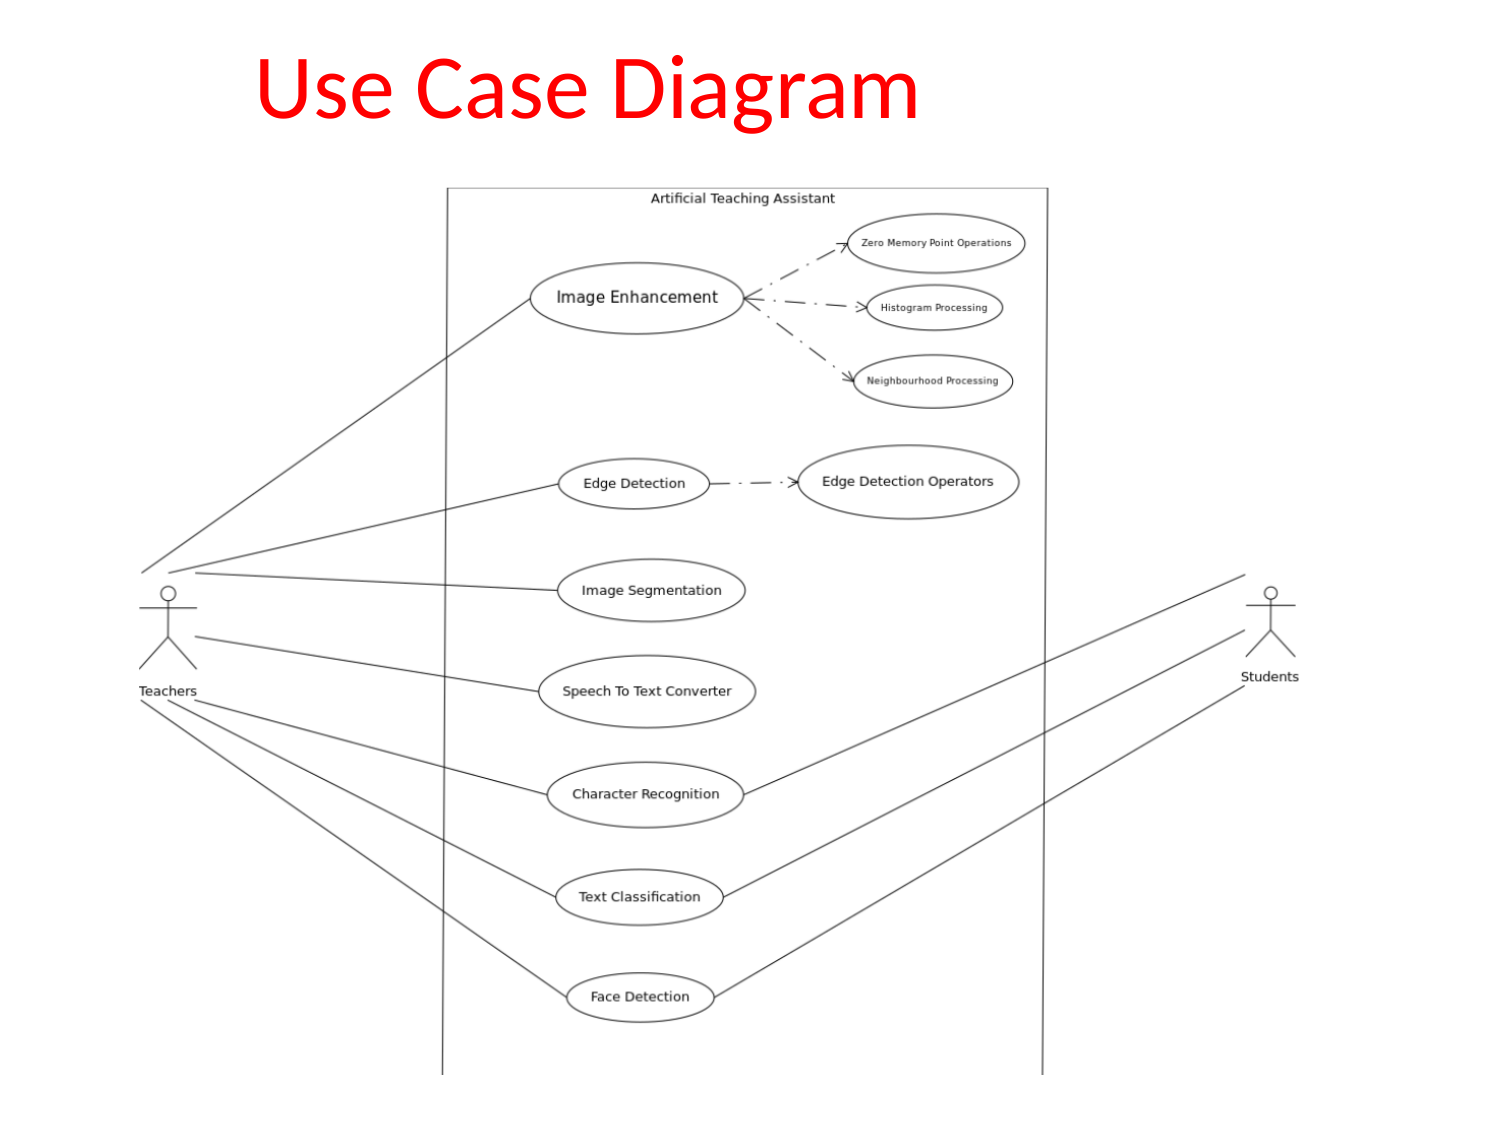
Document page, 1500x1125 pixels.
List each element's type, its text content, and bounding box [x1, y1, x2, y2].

title Use Case Diagram [59, 1, 1409, 189]
picture [136, 187, 1302, 1075]
